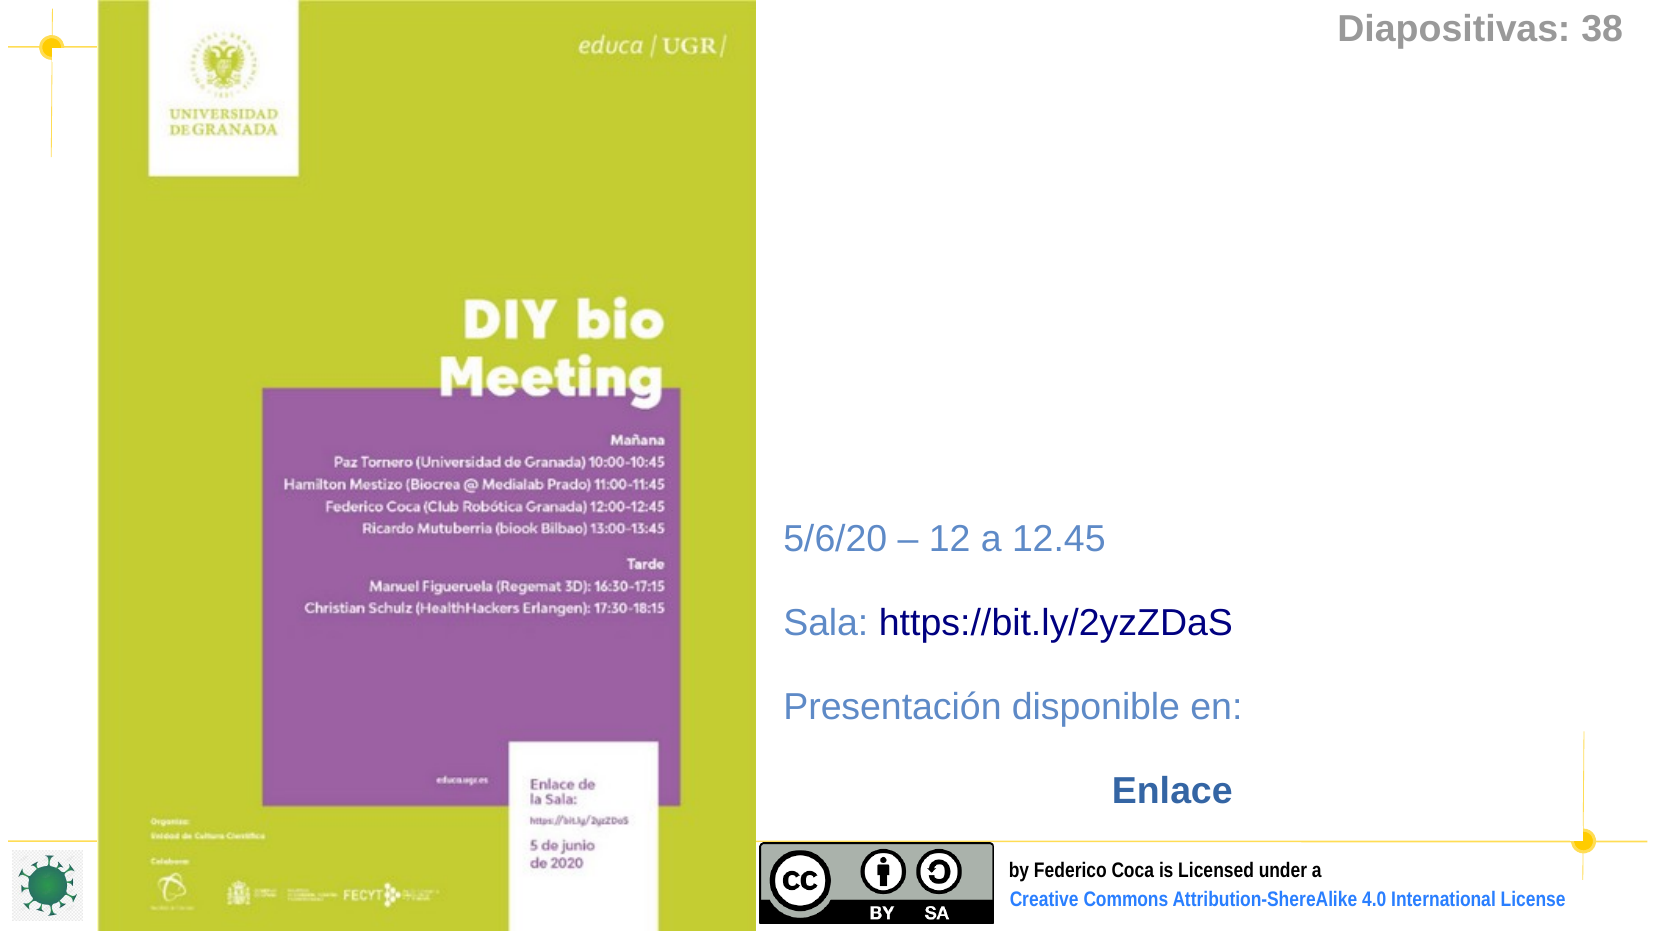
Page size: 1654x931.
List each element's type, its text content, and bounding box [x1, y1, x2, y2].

text_box Diapositivas: 38 [1322, 0, 1644, 57]
picture [97, 0, 756, 931]
picture [12, 850, 83, 921]
text_box 5/6/20 – 12 a 12.45 Sala: https://bit.ly/2yzZDaS Presentación disponible en: Enlace [768, 509, 1577, 819]
